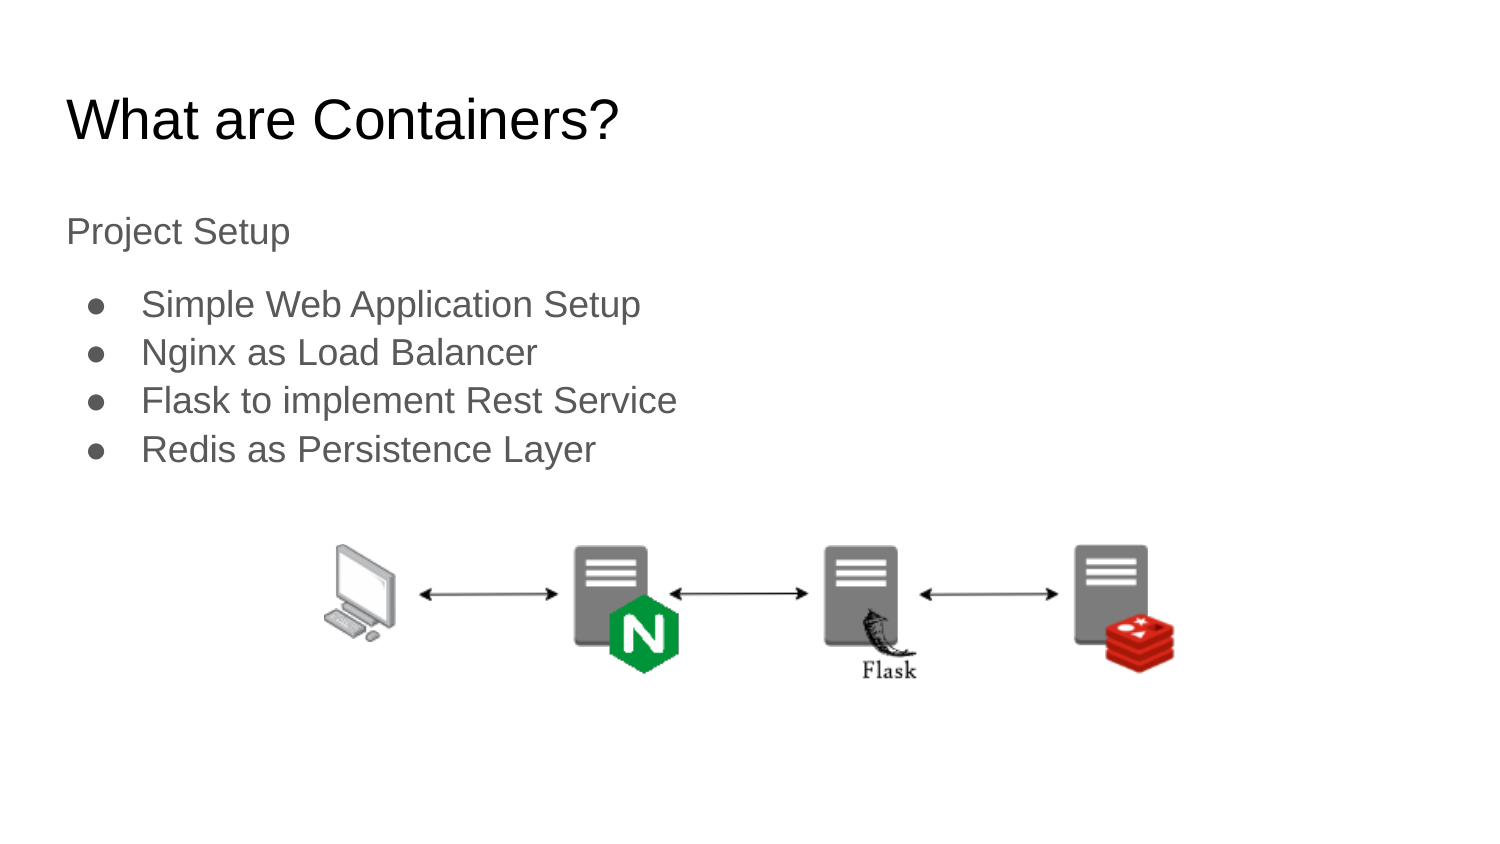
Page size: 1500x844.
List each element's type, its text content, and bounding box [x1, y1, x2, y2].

picture [324, 544, 1176, 680]
list Project Setup Simple Web Application Setup Nginx as Load Balancer Flask to implement Rest Service Redis as Persistence Layer [51, 189, 1449, 750]
title What are Containers? [51, 72, 1449, 167]
